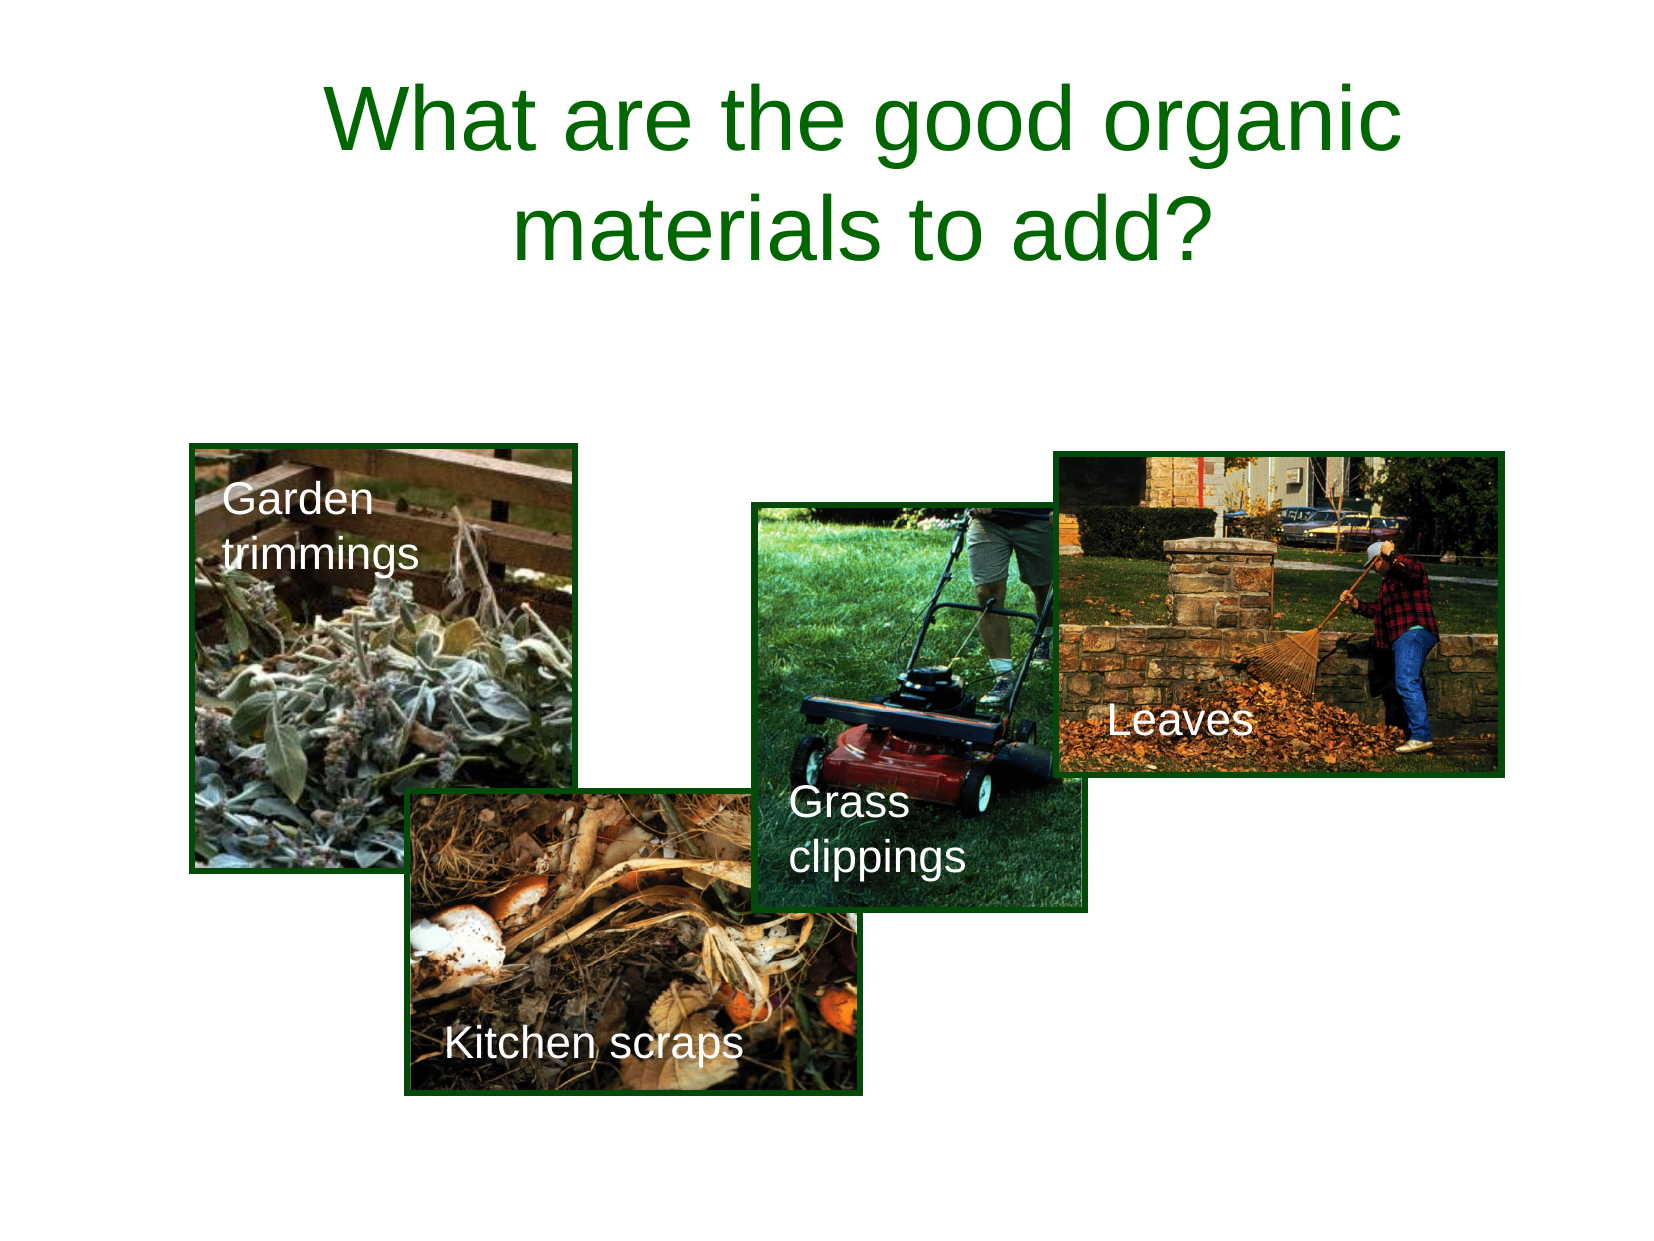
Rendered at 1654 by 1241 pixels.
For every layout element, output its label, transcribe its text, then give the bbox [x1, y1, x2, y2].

picture [410, 794, 858, 1090]
picture [757, 508, 1082, 908]
title What are the good organic materials to add? [208, 59, 1484, 278]
text_box Grass clippings [773, 763, 1065, 890]
text_box Kitchen scraps [428, 1005, 843, 1076]
text_box Garden trimmings [206, 460, 561, 587]
picture [195, 448, 573, 868]
picture [1058, 456, 1499, 773]
text_box Leaves [1091, 681, 1270, 753]
